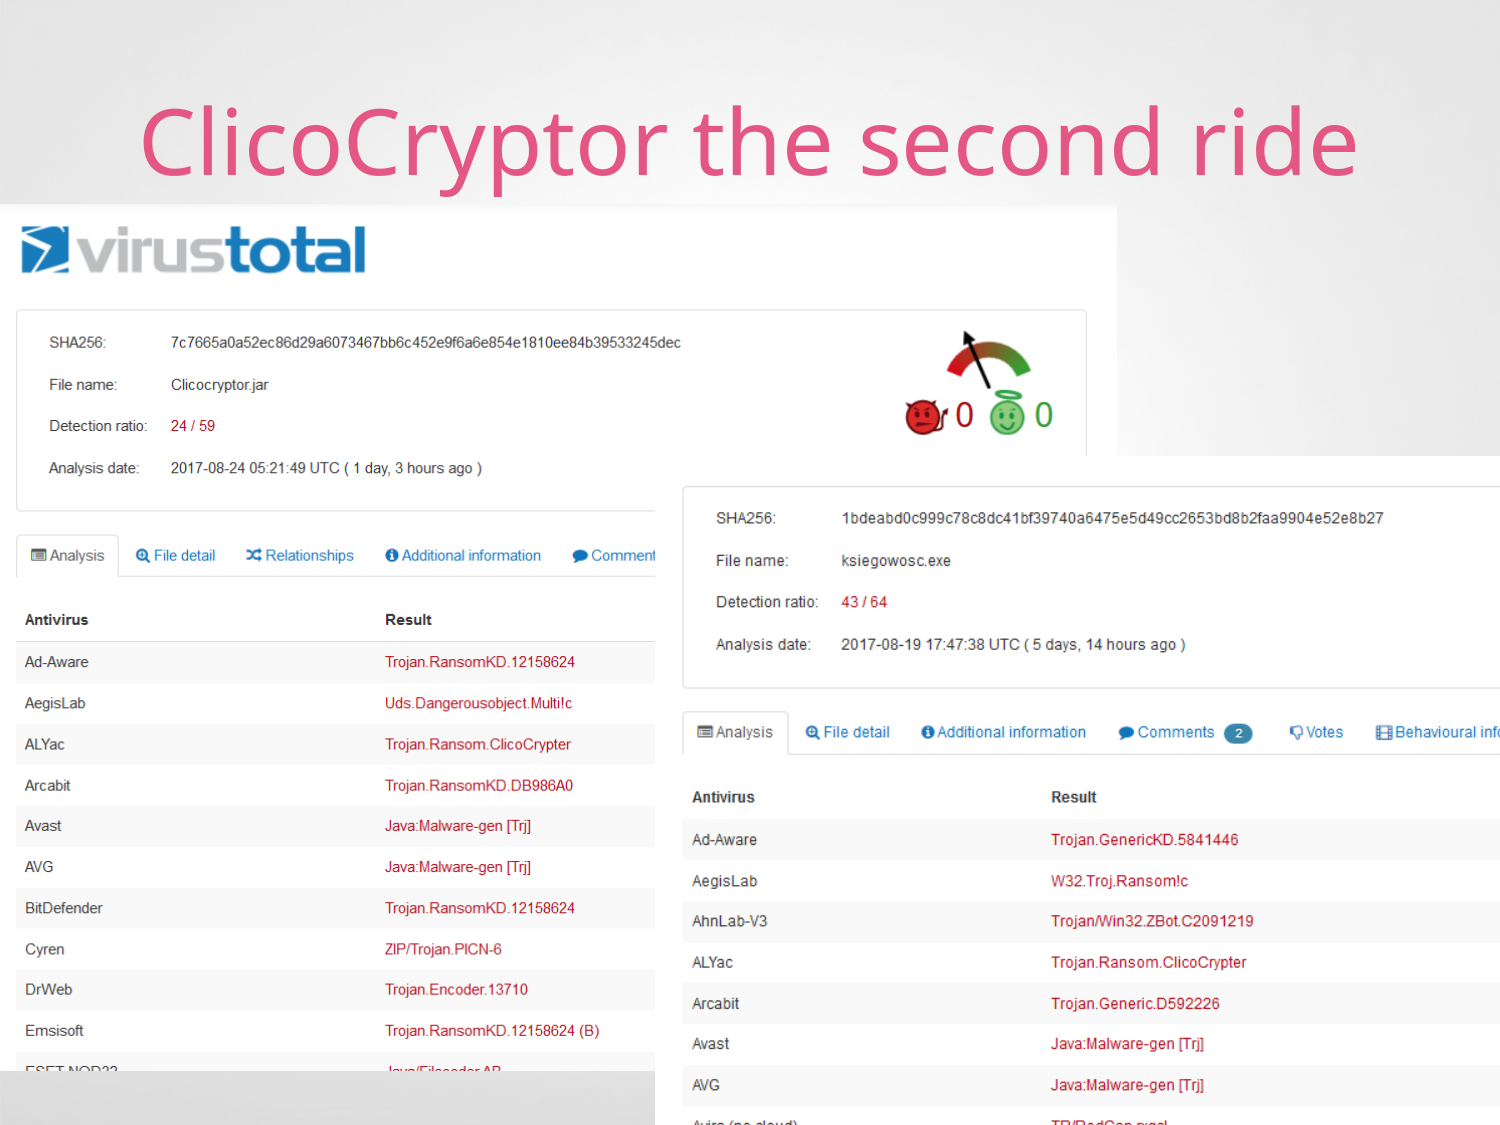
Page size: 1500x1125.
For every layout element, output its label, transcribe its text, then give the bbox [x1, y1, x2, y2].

picture [0, 0, 1500, 1125]
title ClicoCryptor the second ride [75, 45, 1425, 233]
